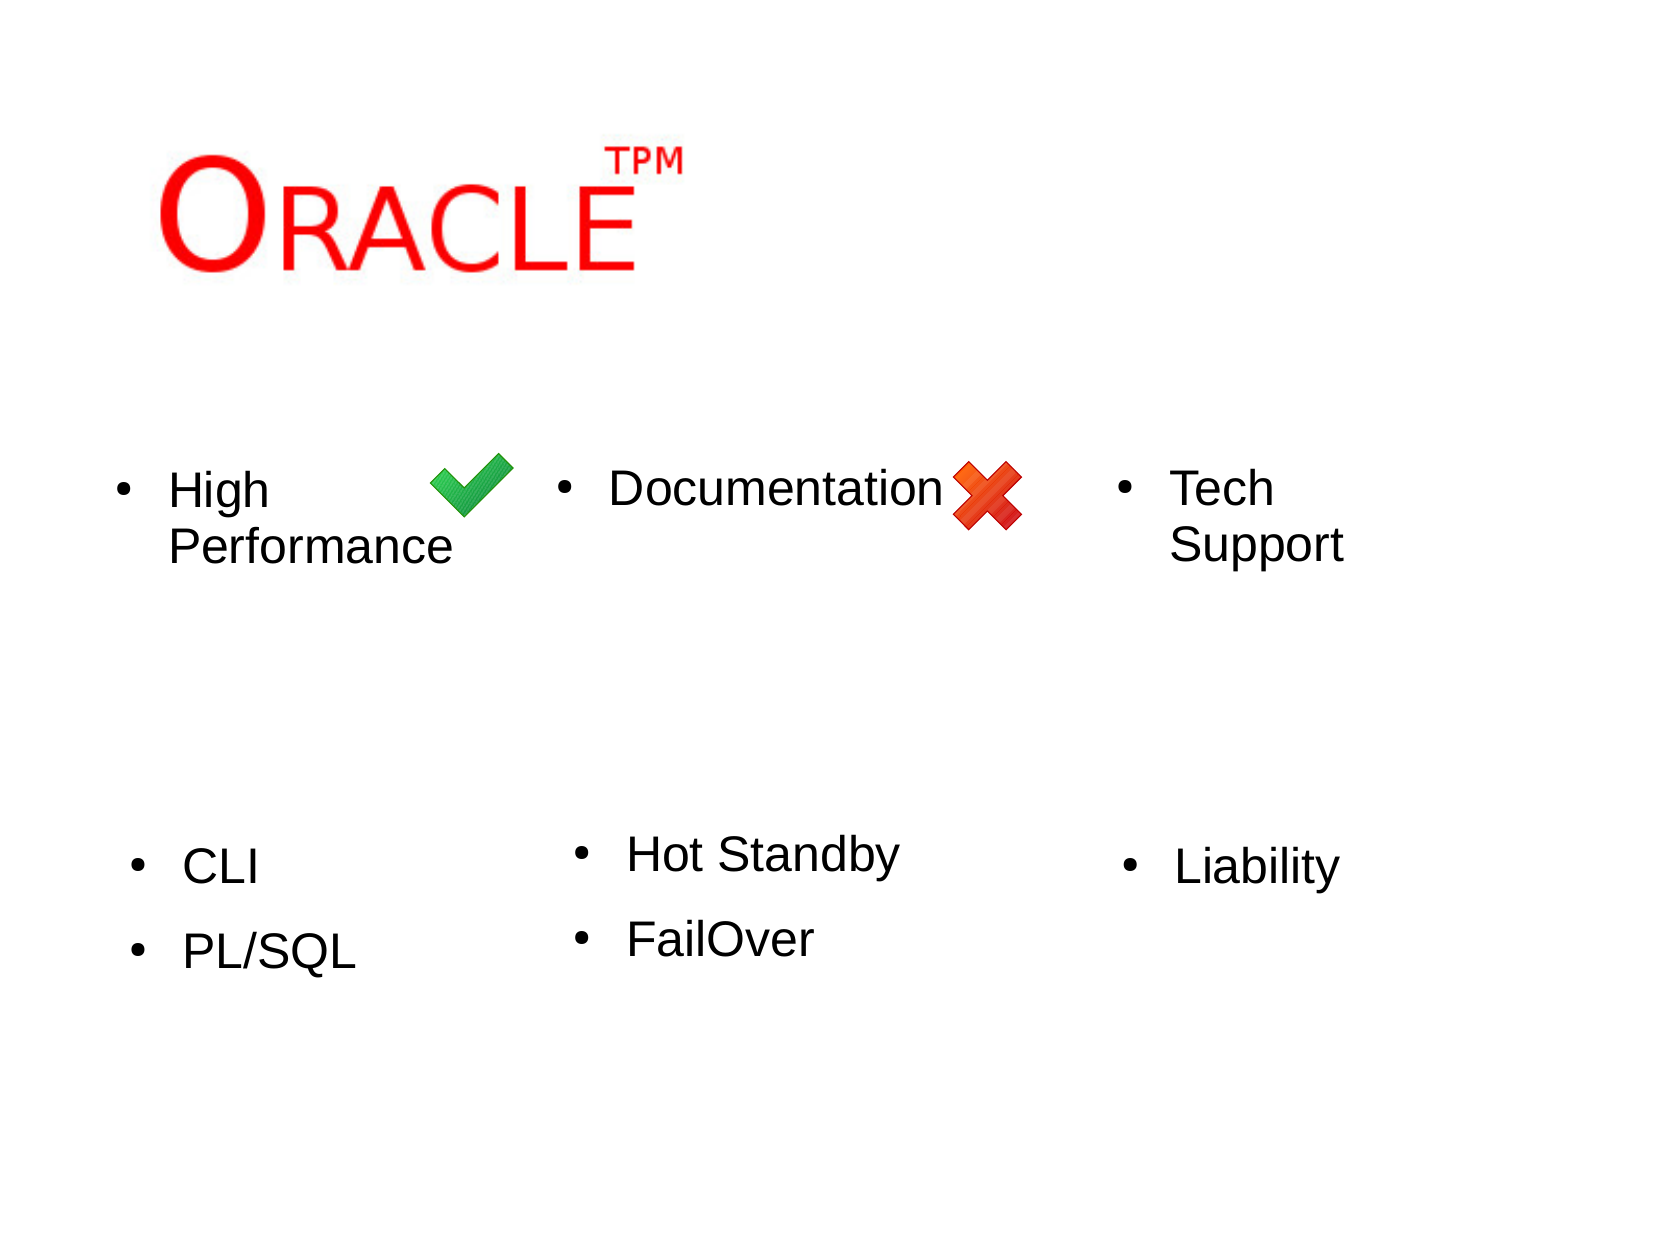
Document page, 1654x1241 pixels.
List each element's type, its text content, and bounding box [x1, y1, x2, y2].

picture [927, 436, 1047, 555]
list CLI PL/SQL [111, 838, 591, 1182]
list Hot Standby FailOver [555, 826, 1035, 1170]
list High Performance [97, 462, 485, 806]
picture [413, 425, 529, 541]
list Documentation [538, 460, 1075, 804]
picture [134, 118, 697, 300]
list Liability [1103, 838, 1583, 1182]
list Tech Support [1098, 460, 1441, 804]
